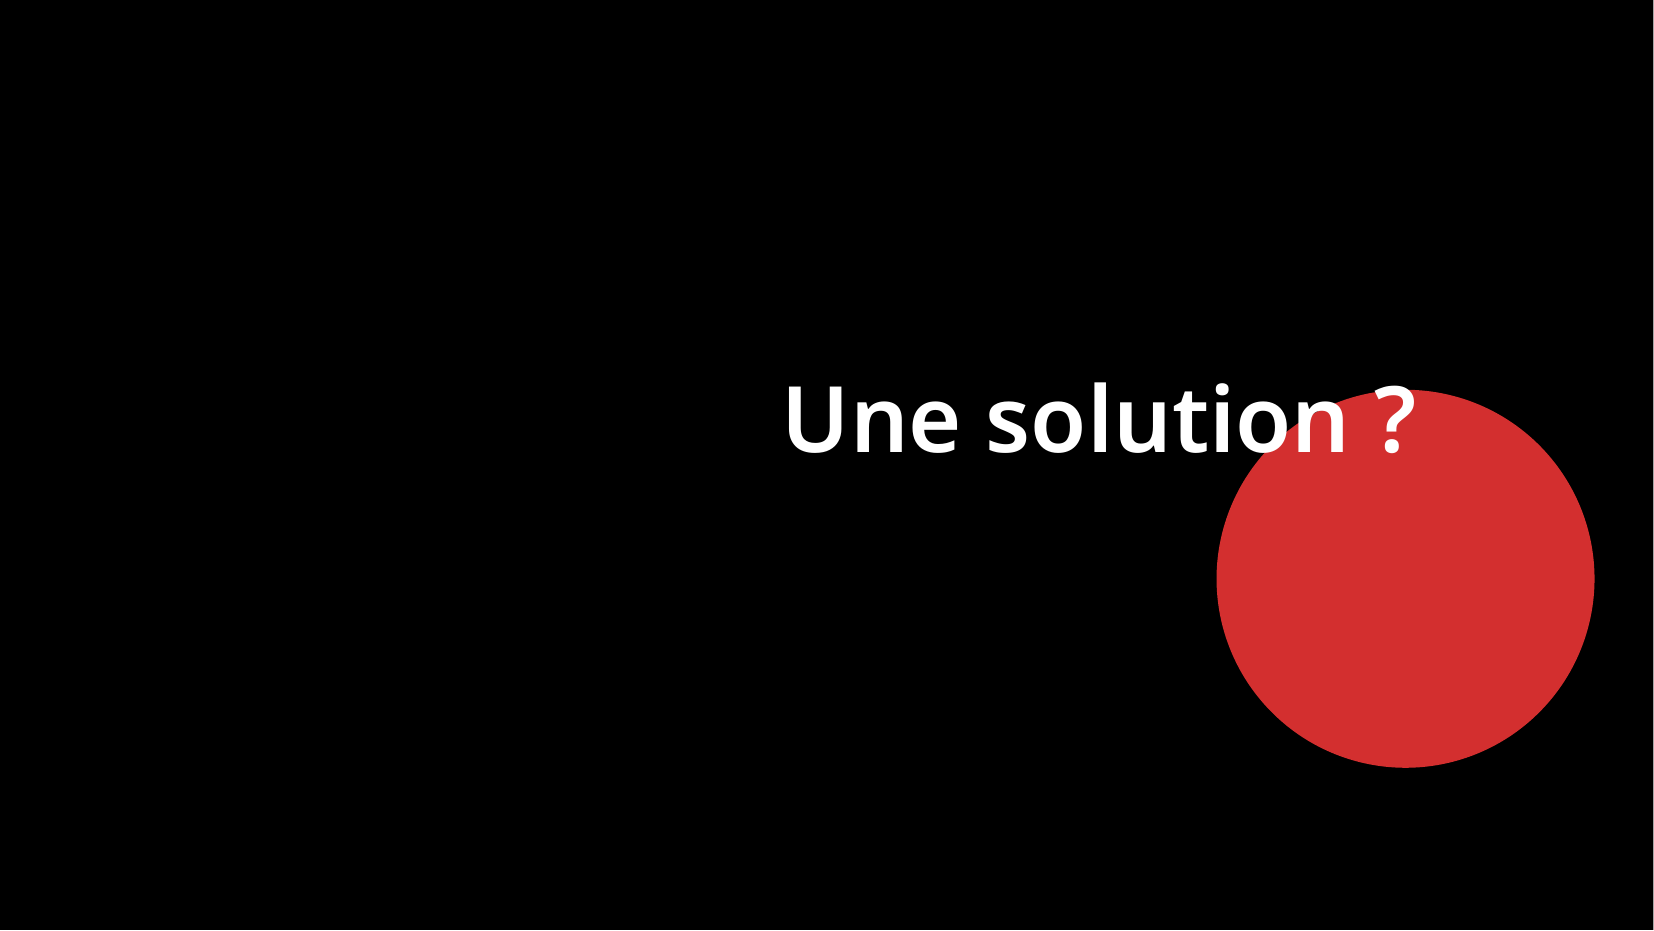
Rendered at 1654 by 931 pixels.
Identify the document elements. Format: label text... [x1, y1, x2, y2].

text_box Une solution ? [637, 354, 1418, 693]
text_box [1254, 390, 1595, 768]
